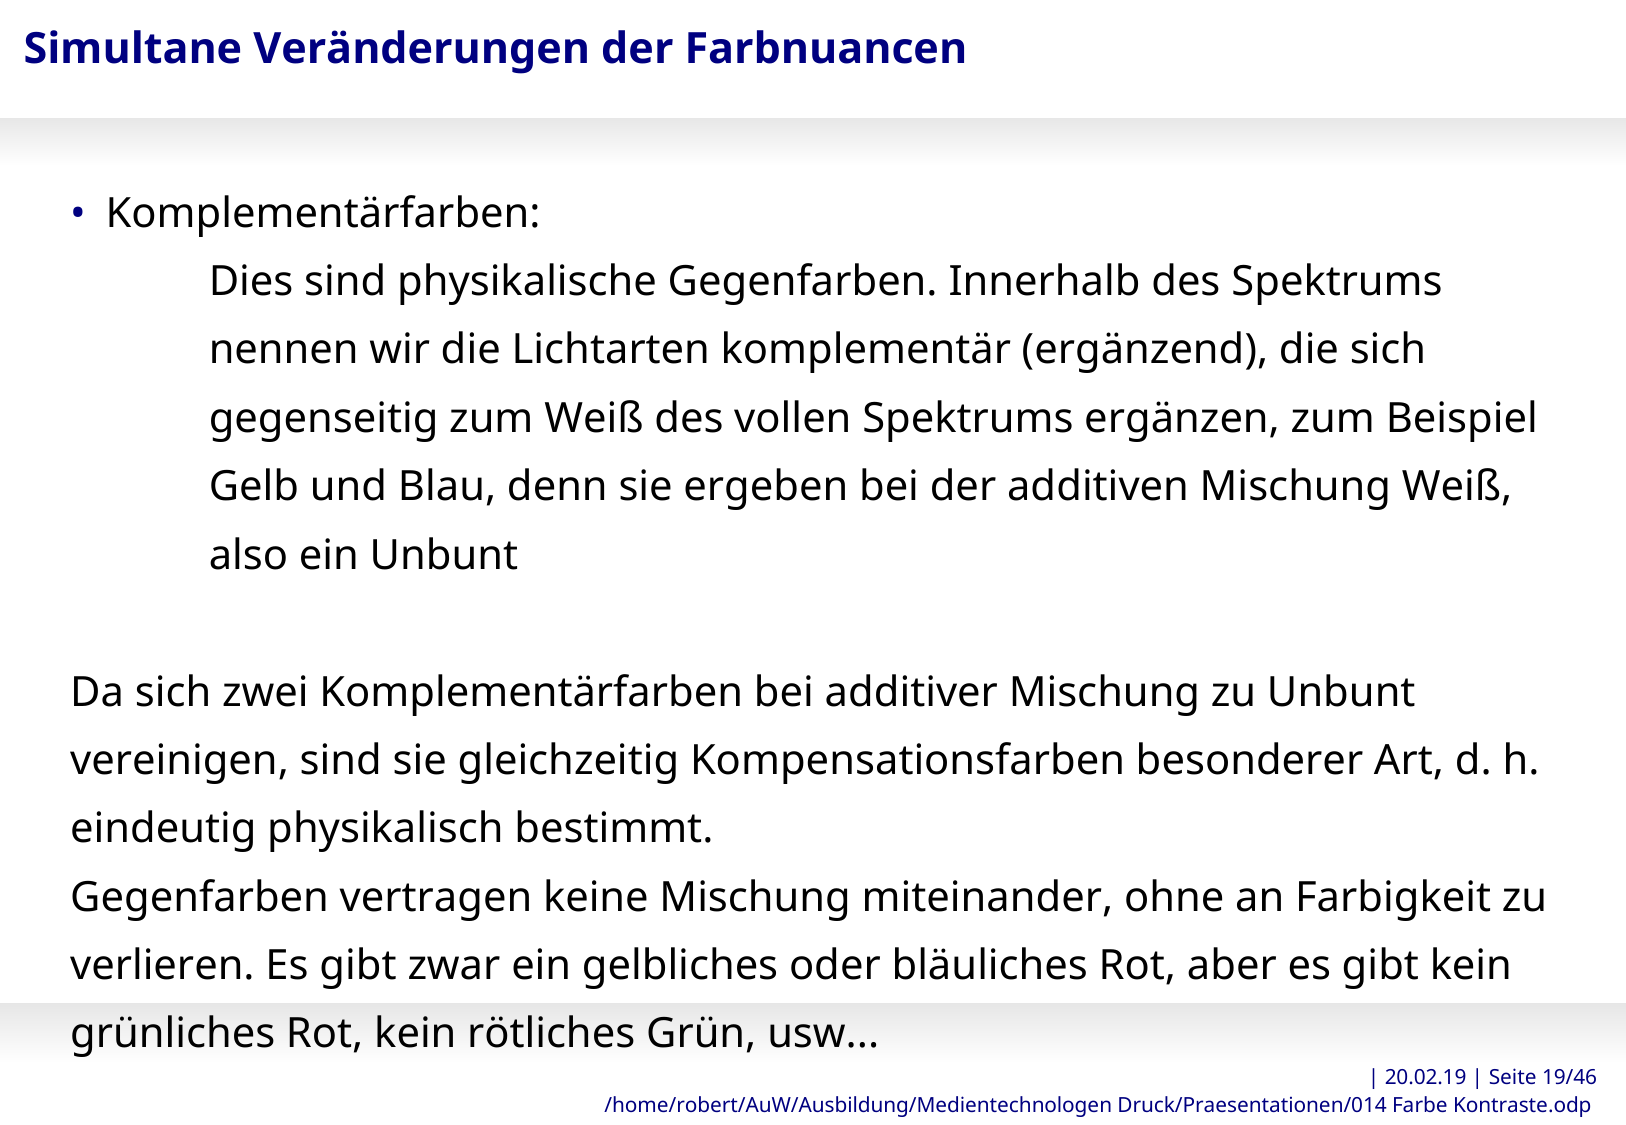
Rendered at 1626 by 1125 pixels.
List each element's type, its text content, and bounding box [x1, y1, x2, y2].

title Simultane Veränderungen der Farbnuancen [23, 5, 1600, 154]
list Komplementärfarben: Dies sind physikalische Gegenfarben. Innerhalb des Spektrums nennen wir die Lichtarten komplementär (ergänzend), die sich gegenseitig zum Weiß des vollen Spektrums ergänzen, zum Beispiel Gelb und Blau, denn sie ergeben bei der additiven Mischung Weiß, also ein Unbunt Da sich zwei Komplementärfarben bei additiver Mischung zu Unbunt vereinigen, sind sie gleichzeitig Kompensationsfarben besonderer Art, d. h. eindeutig physikalisch bestimmt. Gegenfarben vertragen keine Mischung miteinander, ohne an Farbigkeit zu verlieren. Es gibt zwar ein gelbliches oder bläuliches Rot, aber es gibt kein grünliches Rot, kein rötliches Grün, usw... [23, 171, 1588, 989]
